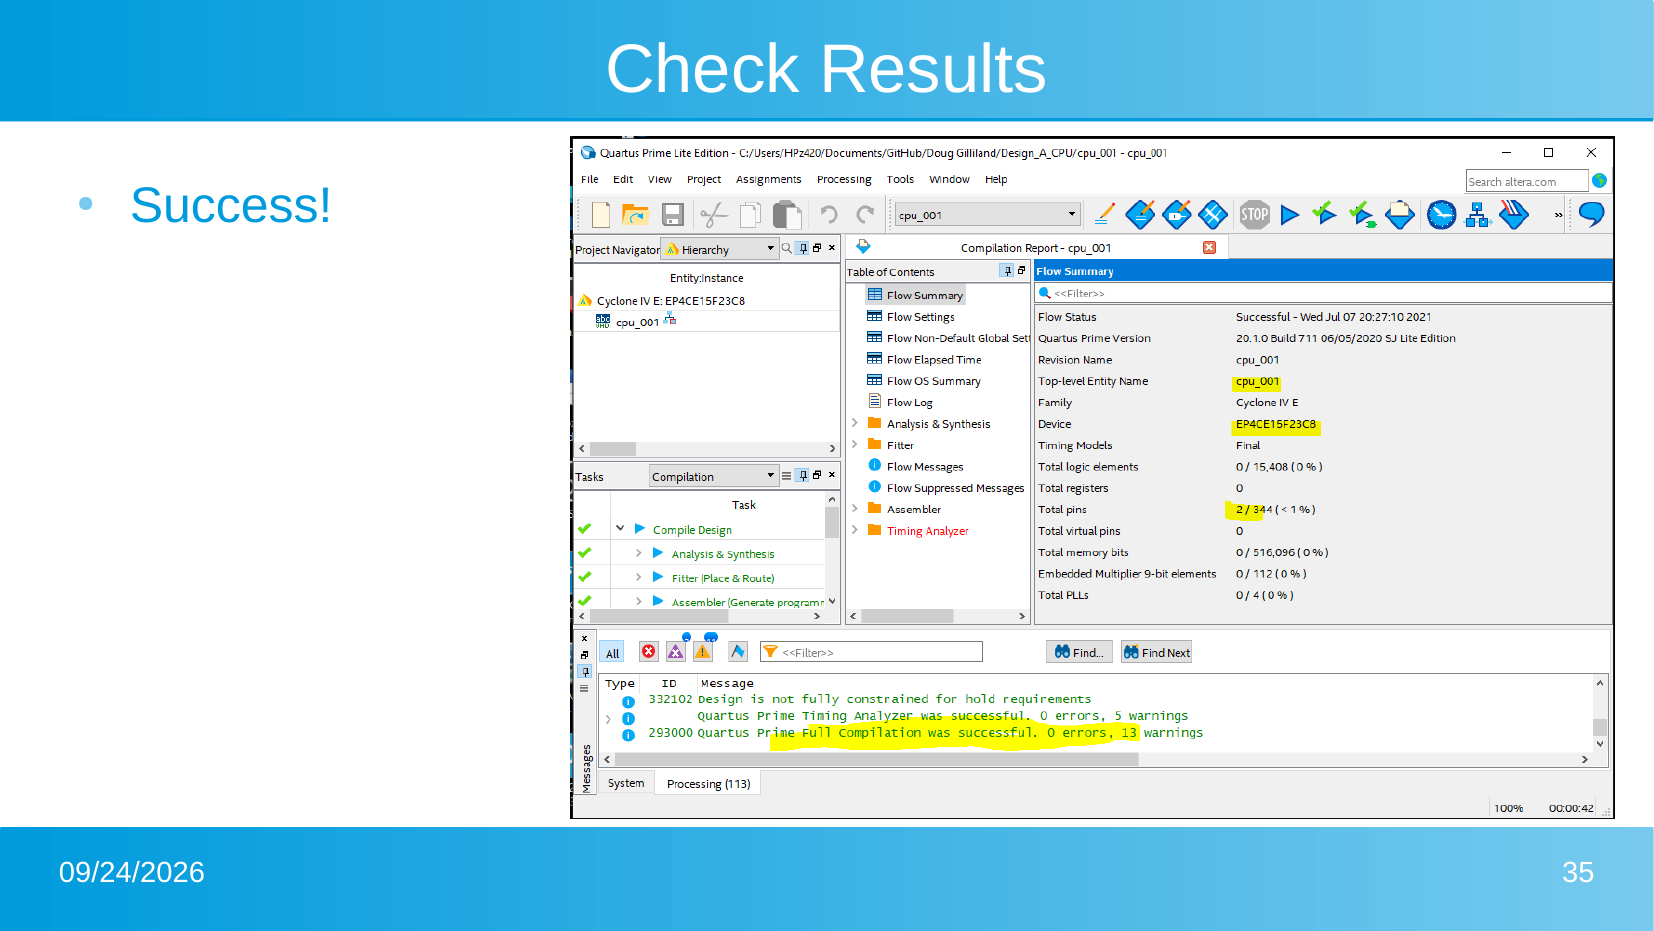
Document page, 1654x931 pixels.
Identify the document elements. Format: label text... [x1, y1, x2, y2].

list Success! [59, 177, 570, 768]
picture [570, 136, 1615, 819]
title Check Results [59, 29, 1595, 108]
